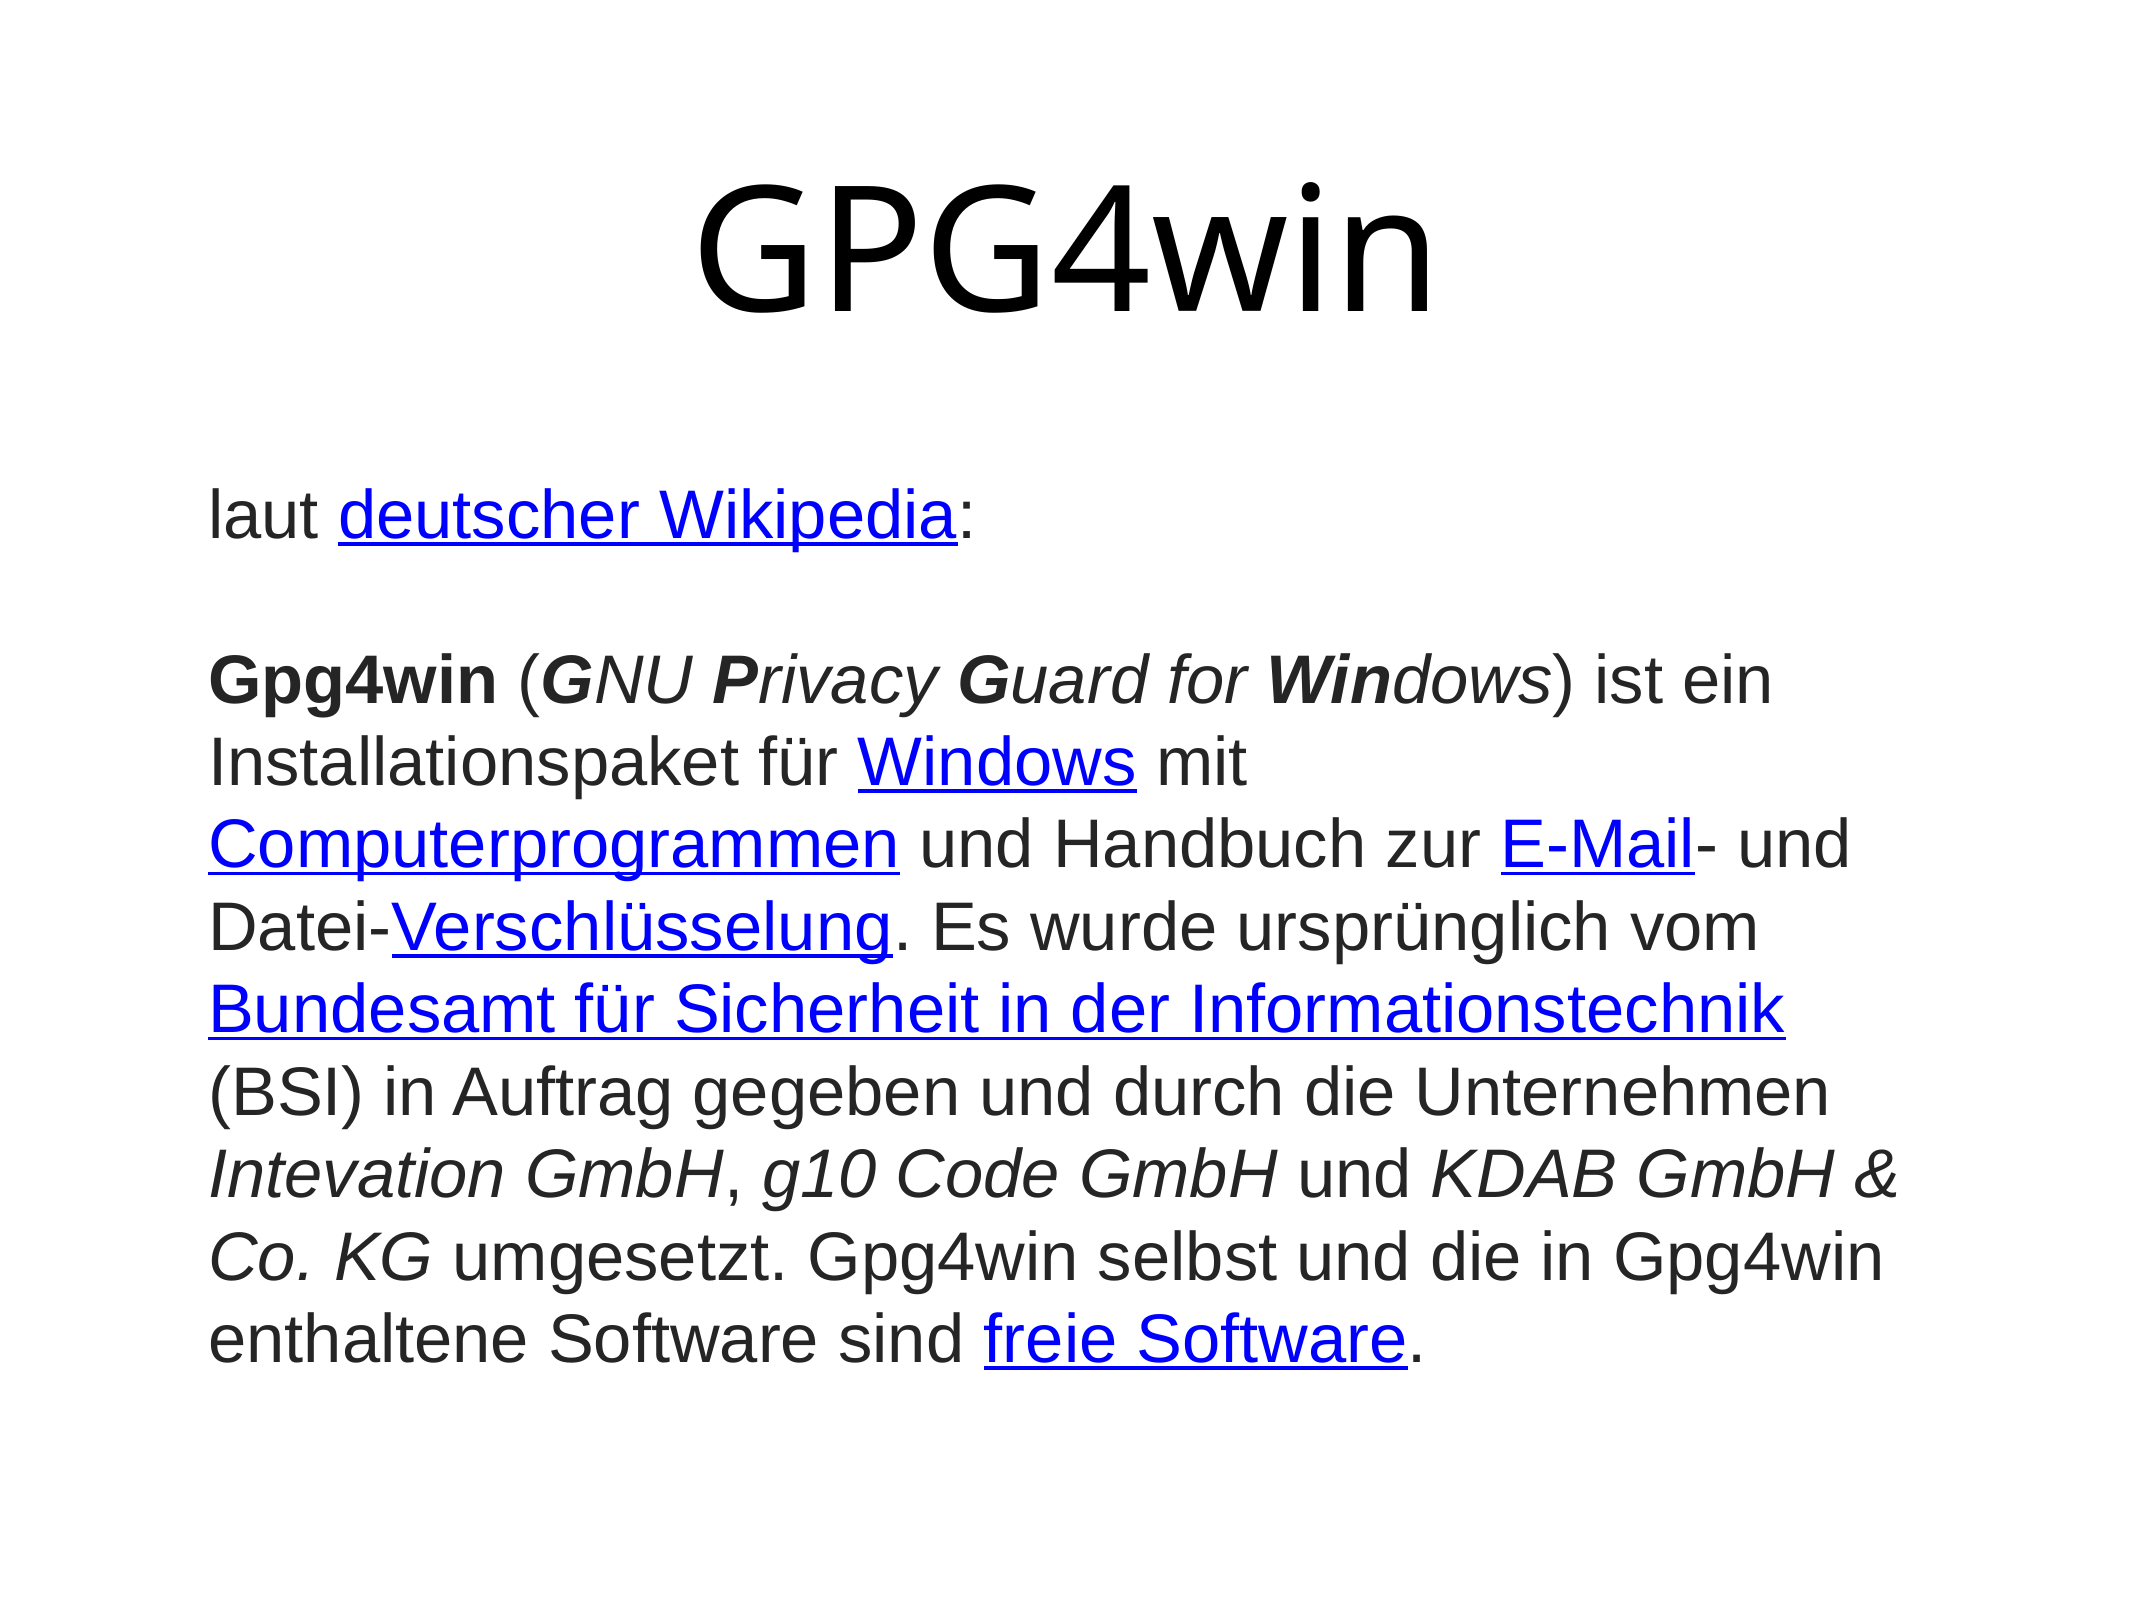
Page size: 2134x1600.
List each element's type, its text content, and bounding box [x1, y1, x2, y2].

list laut deutscher Wikipedia: Gpg4win (GNU Privacy Guard for Windows) ist ein Installationspaket für Windows mit Computerprogrammen und Handbuch zur E-Mail- und Datei-Verschlüsselung. Es wurde ursprünglich vom Bundesamt für Sicherheit in der Informationstechnik (BSI) in Auftrag gegeben und durch die Unternehmen Intevation GmbH, g10 Code GmbH und KDAB GmbH & Co. KG umgesetzt. Gpg4win selbst und die in Gpg4win enthaltene Software sind freie Software. [208, 454, 1925, 1392]
title GPG4win [208, 41, 1925, 442]
